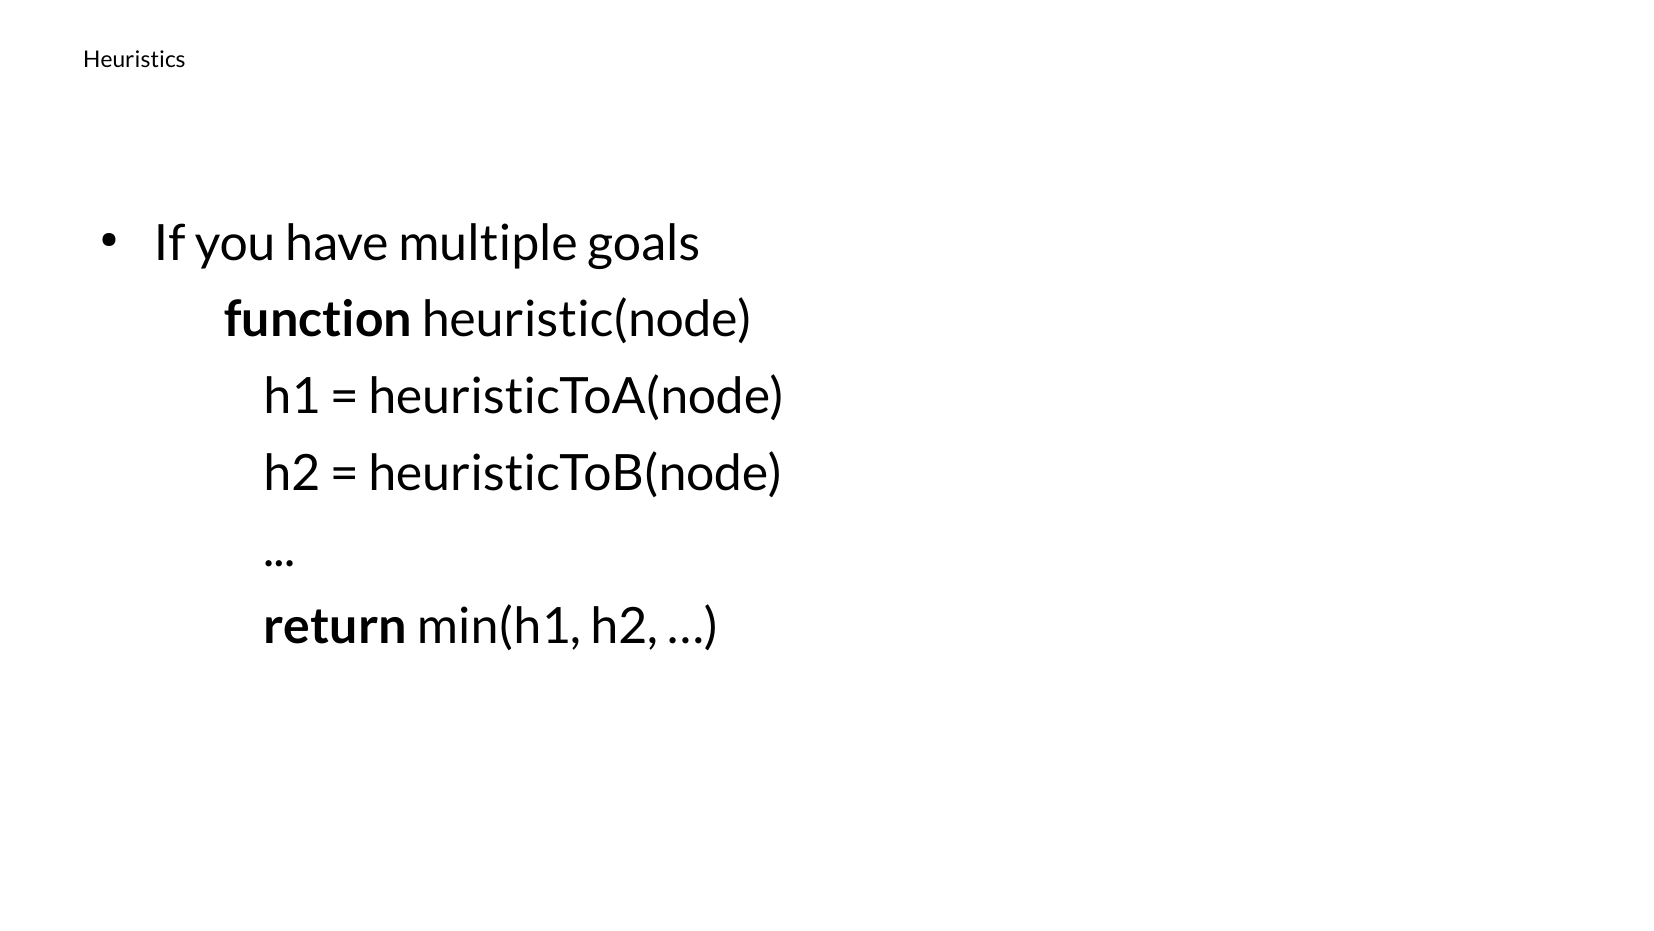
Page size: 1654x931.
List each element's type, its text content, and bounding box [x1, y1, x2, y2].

list If you have multiple goals function heuristic(node) h1 = heuristicToA(node) h2 = heuristicToB(node) ... return min(h1, h2, …) [82, 211, 1571, 833]
title Heuristics [83, 0, 1571, 119]
